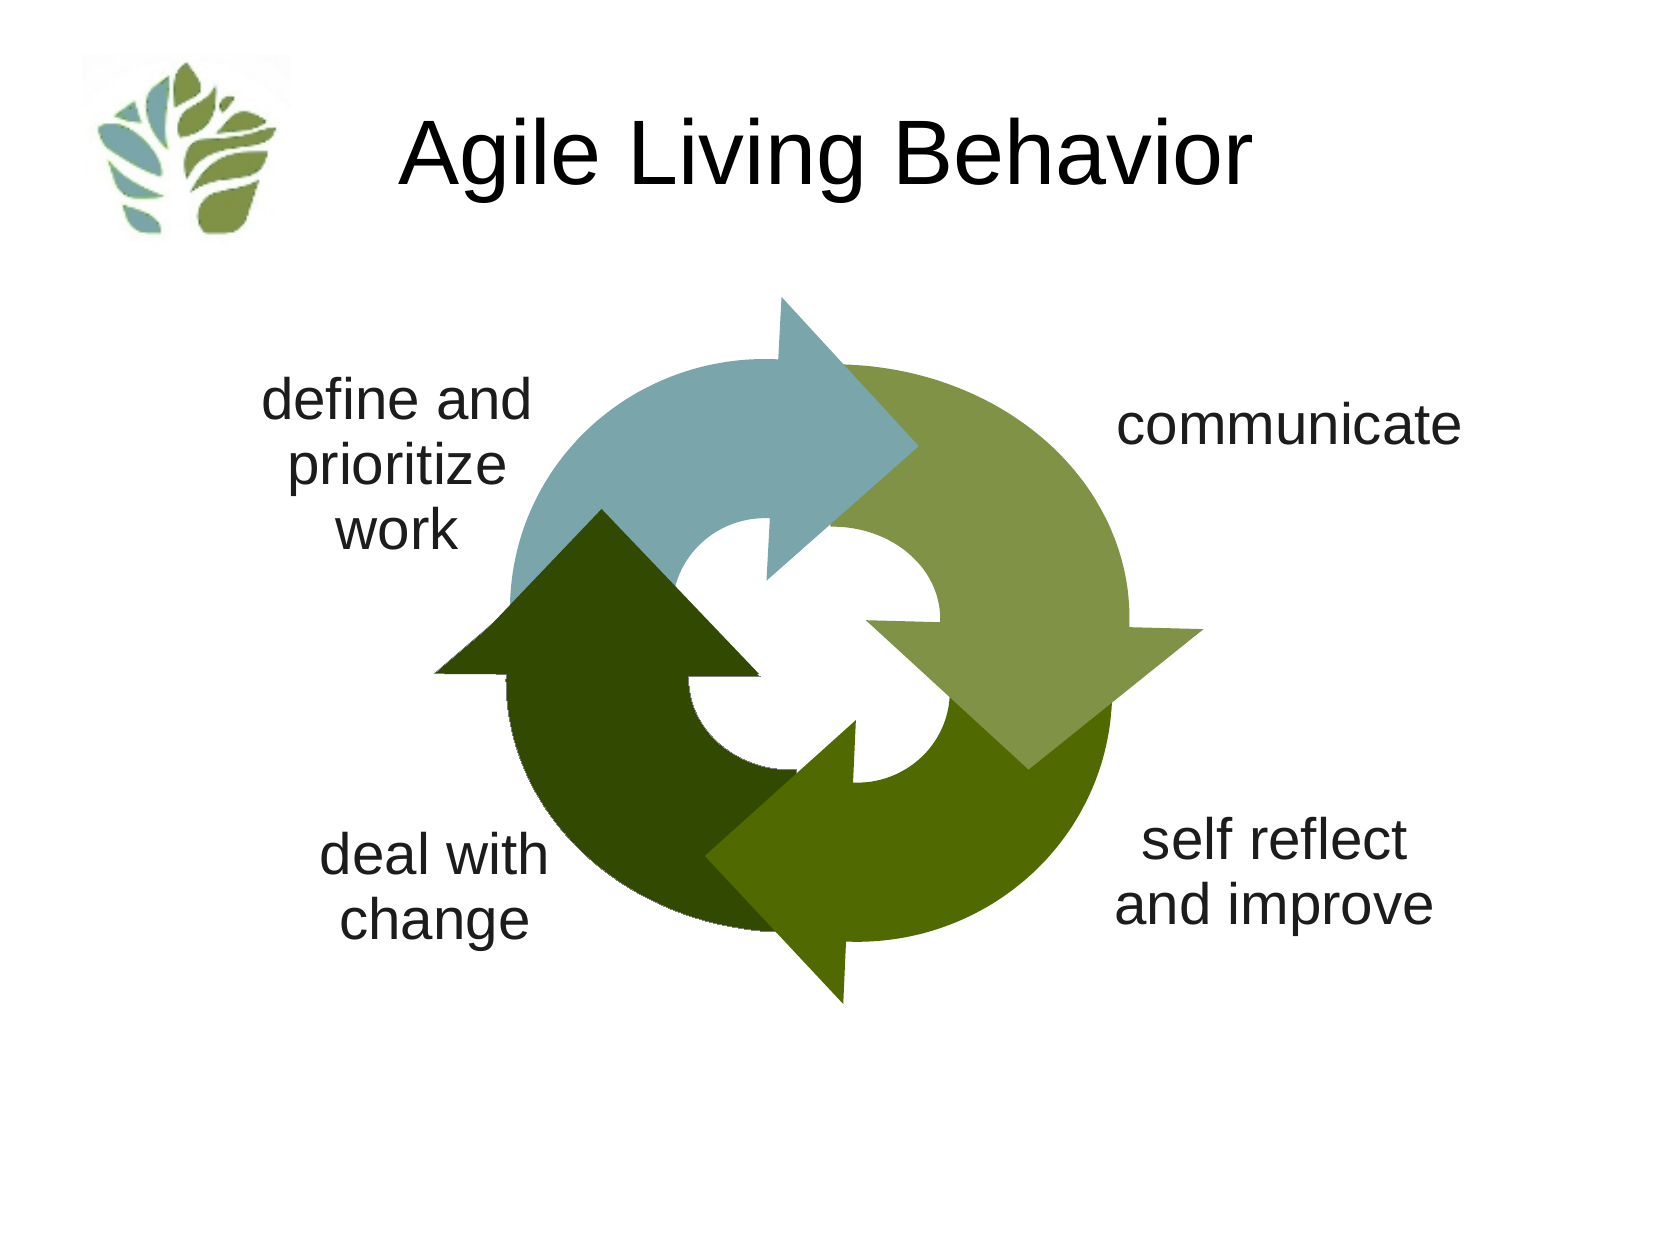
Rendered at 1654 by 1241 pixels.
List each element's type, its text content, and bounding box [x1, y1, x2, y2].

text_box communicate [1080, 384, 1501, 464]
title Agile Living Behavior [291, 49, 1571, 257]
text_box deal with change [285, 814, 586, 959]
text_box self reflect and improve [1095, 799, 1456, 1009]
picture [82, 49, 291, 258]
text_box [434, 296, 1204, 1004]
text_box define and prioritize work [225, 358, 571, 569]
